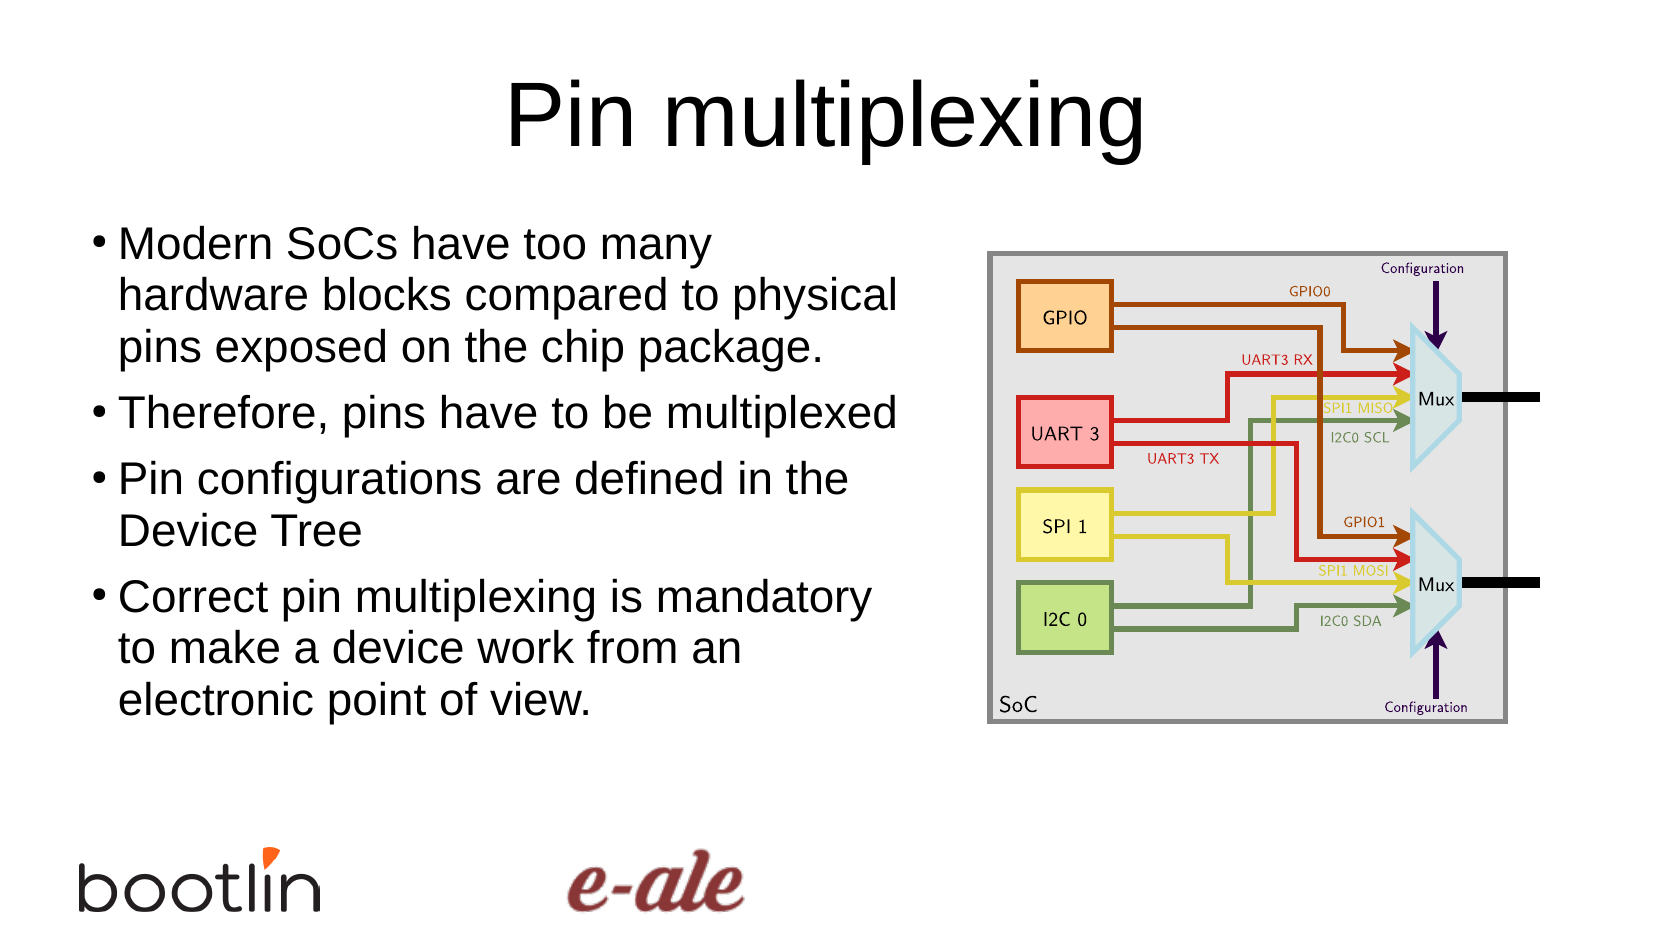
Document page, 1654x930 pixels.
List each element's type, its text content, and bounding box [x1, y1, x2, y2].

text_box [990, 253, 1506, 722]
list Modern SoCs have too many hardware blocks compared to physical pins exposed on the chip package. Therefore, pins have to be multiplexed Pin configurations are defined in the Device Tree Correct pin multiplexing is mandatory to make a device work from an electronic point of view. [82, 217, 915, 810]
picture [565, 847, 748, 915]
title Pin multiplexing [82, 36, 1571, 193]
picture [79, 847, 320, 912]
